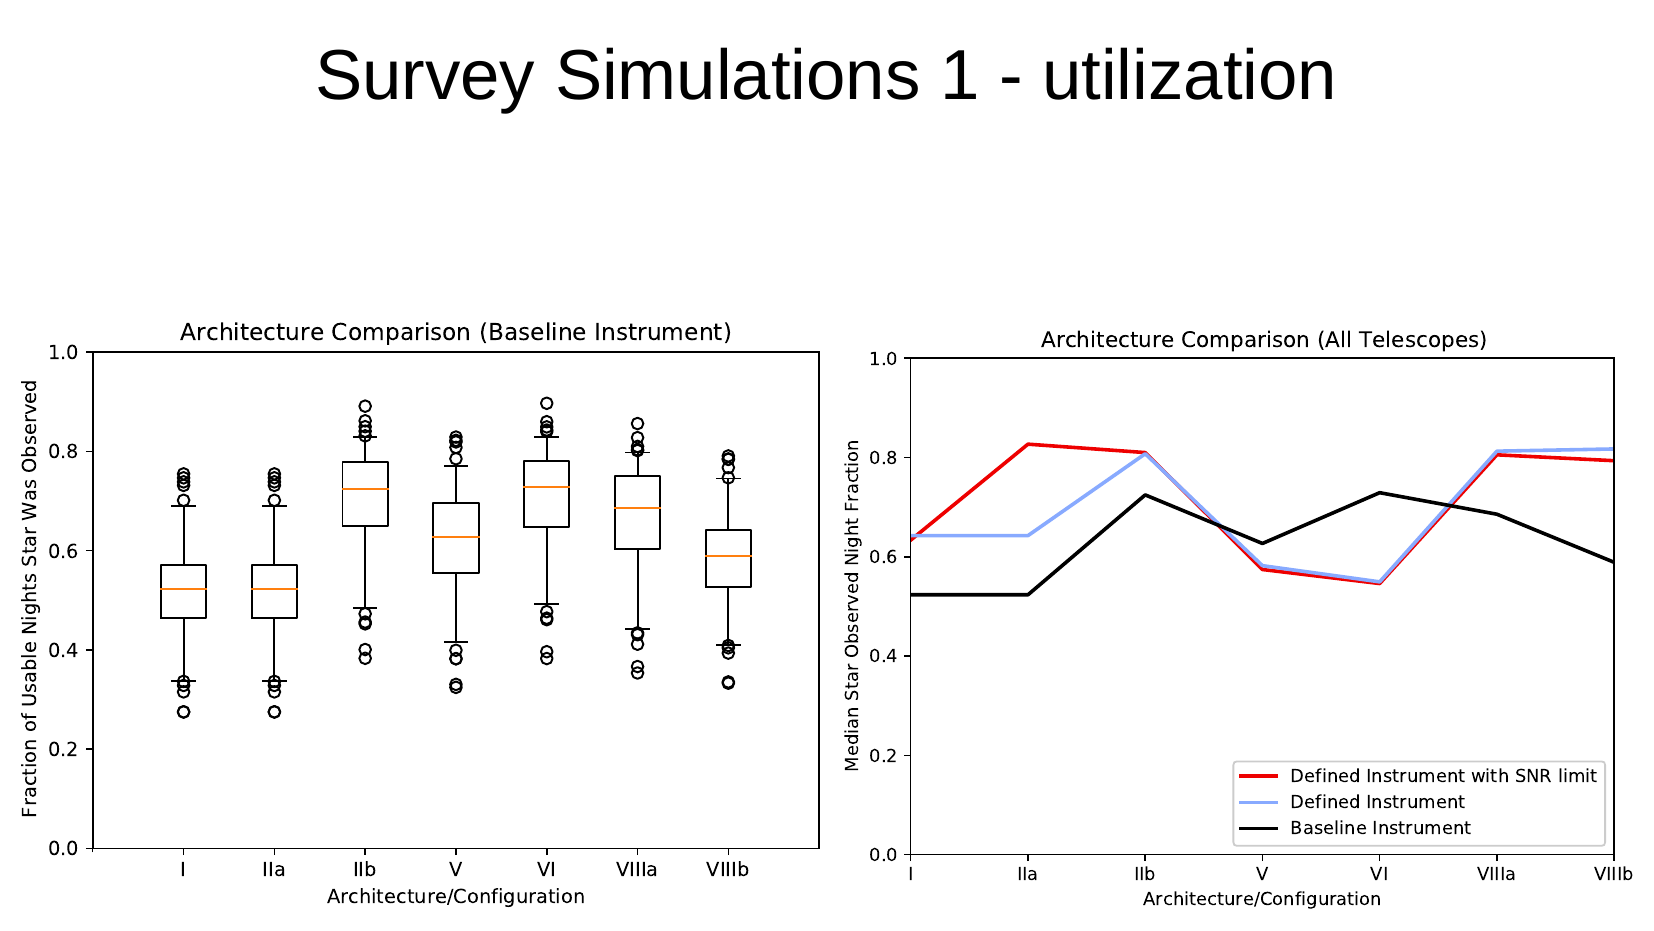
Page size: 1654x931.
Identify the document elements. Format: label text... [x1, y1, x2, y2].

title Survey Simulations 1 - utilization [0, 0, 1654, 151]
picture [0, 300, 1654, 931]
